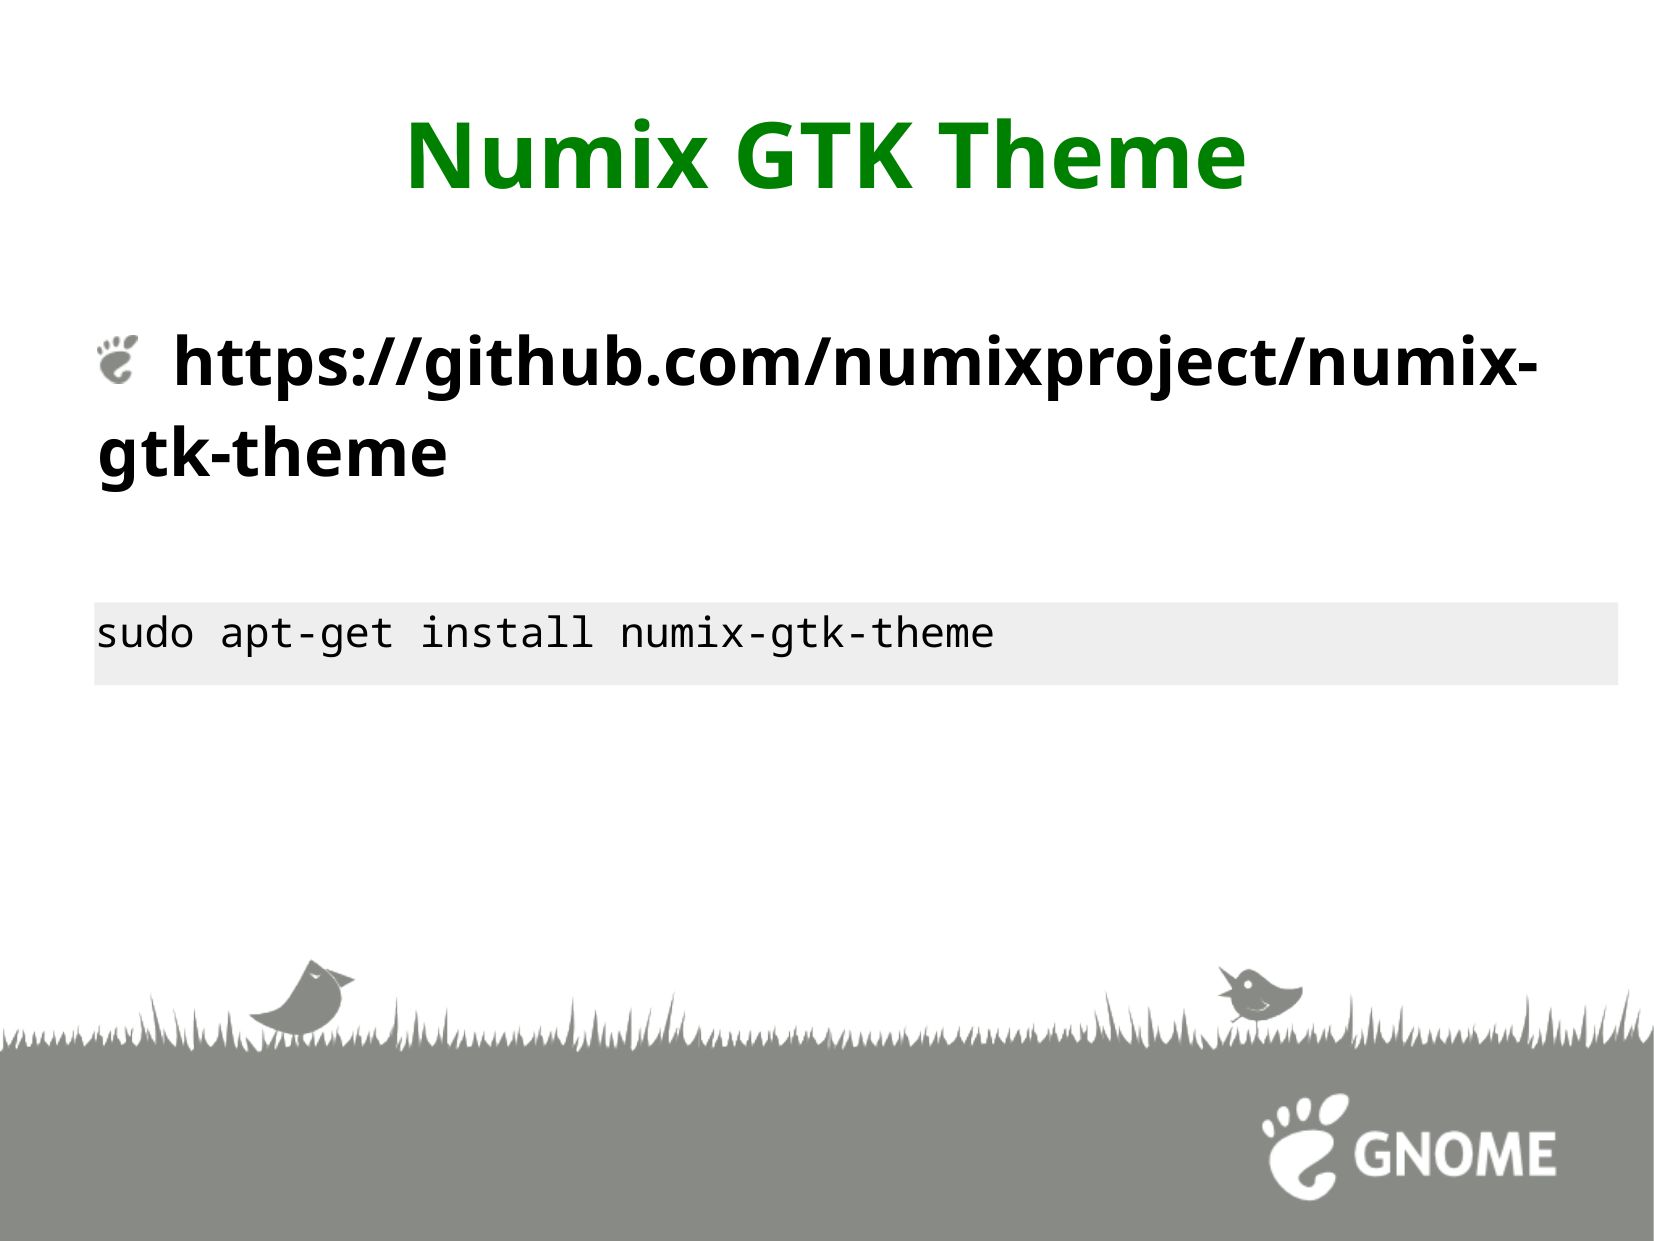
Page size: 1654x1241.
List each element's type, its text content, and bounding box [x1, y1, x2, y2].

title Numix GTK Theme [82, 49, 1571, 257]
list sudo apt-get install numix-gtk-theme [94, 602, 1619, 686]
picture [0, 0, 1654, 1241]
text_box https://github.com/numixproject/numix-gtk-theme [83, 307, 1571, 949]
